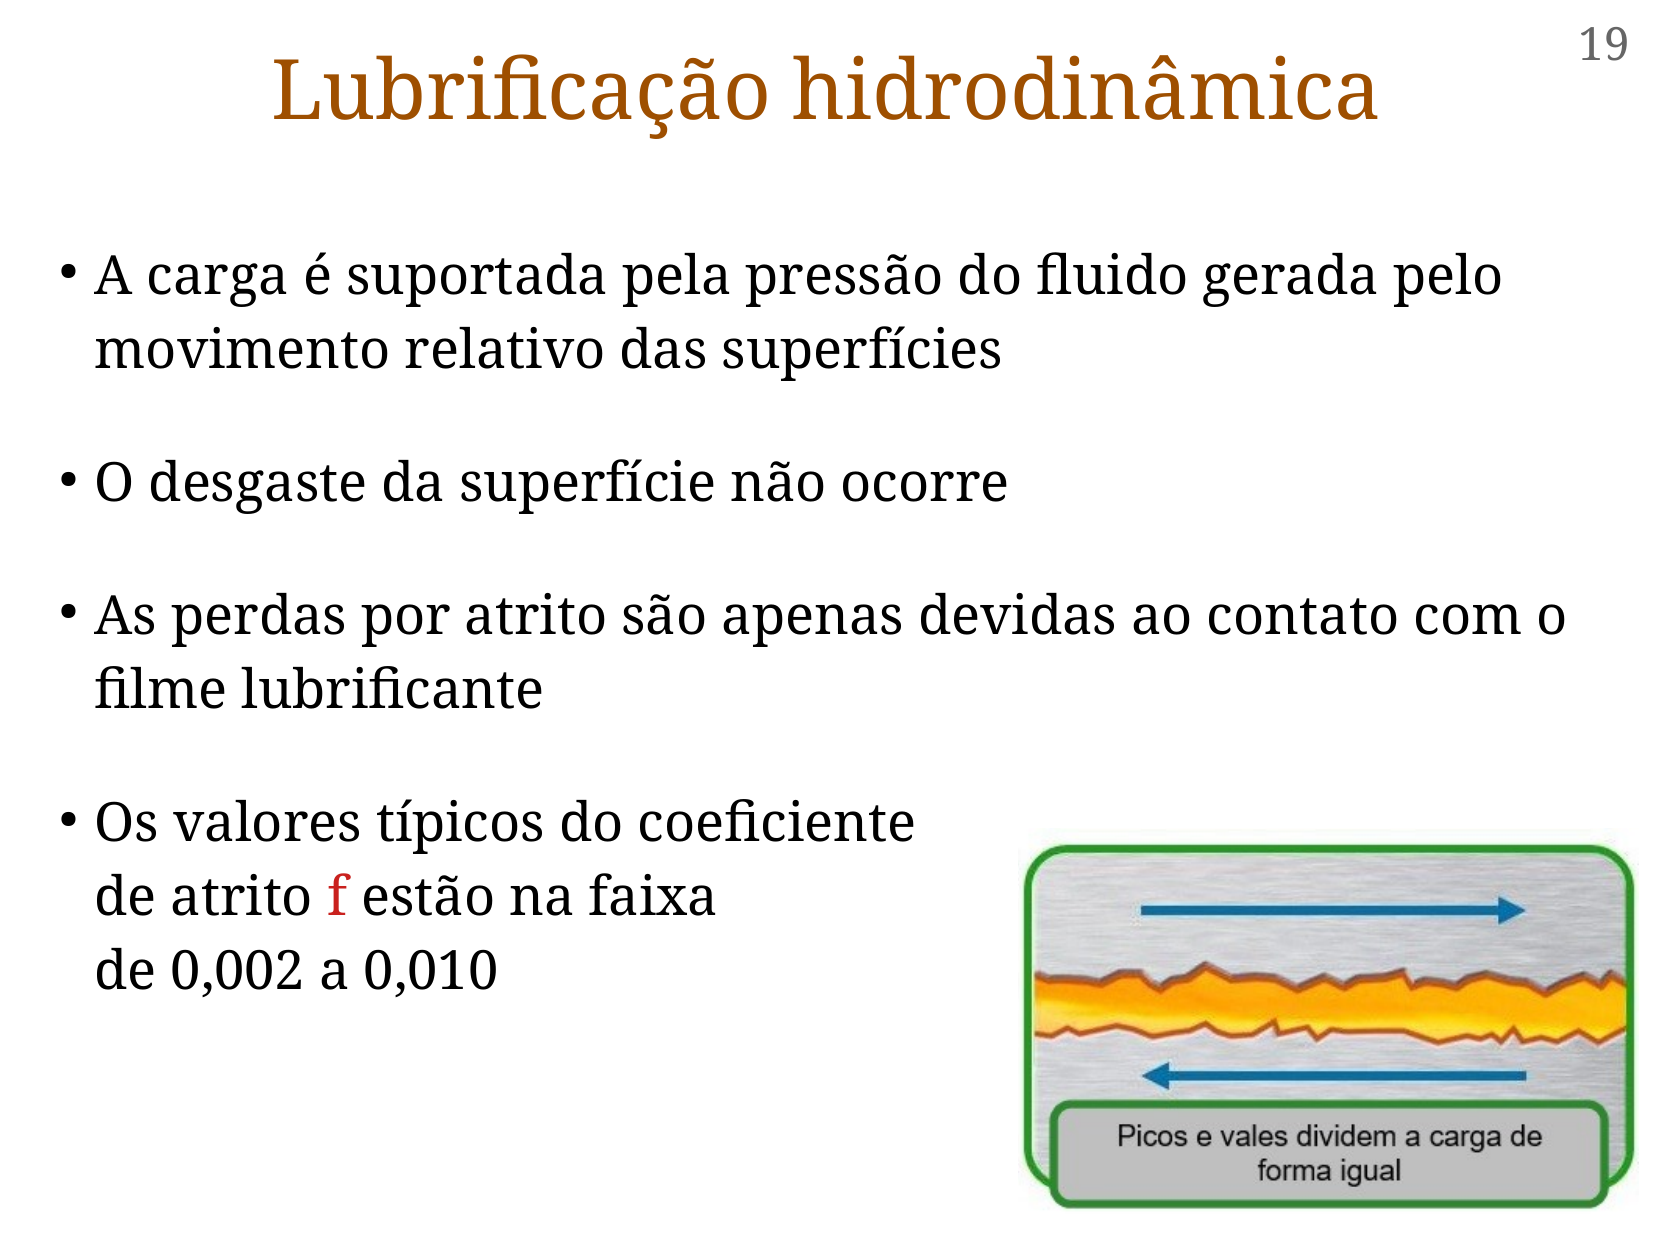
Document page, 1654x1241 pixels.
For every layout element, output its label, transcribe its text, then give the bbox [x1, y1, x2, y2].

title Lubrificação hidrodinâmica [59, 29, 1595, 148]
picture [1018, 828, 1639, 1226]
list A carga é suportada pela pressão do fluido gerada pelo movimento relativo das superfícies O desgaste da superfície não ocorre As perdas por atrito são apenas devidas ao contato com o filme lubrificante Os valores típicos do coeficiente de atrito f estão na faixa de 0,002 a 0,010 [59, 236, 1595, 1211]
